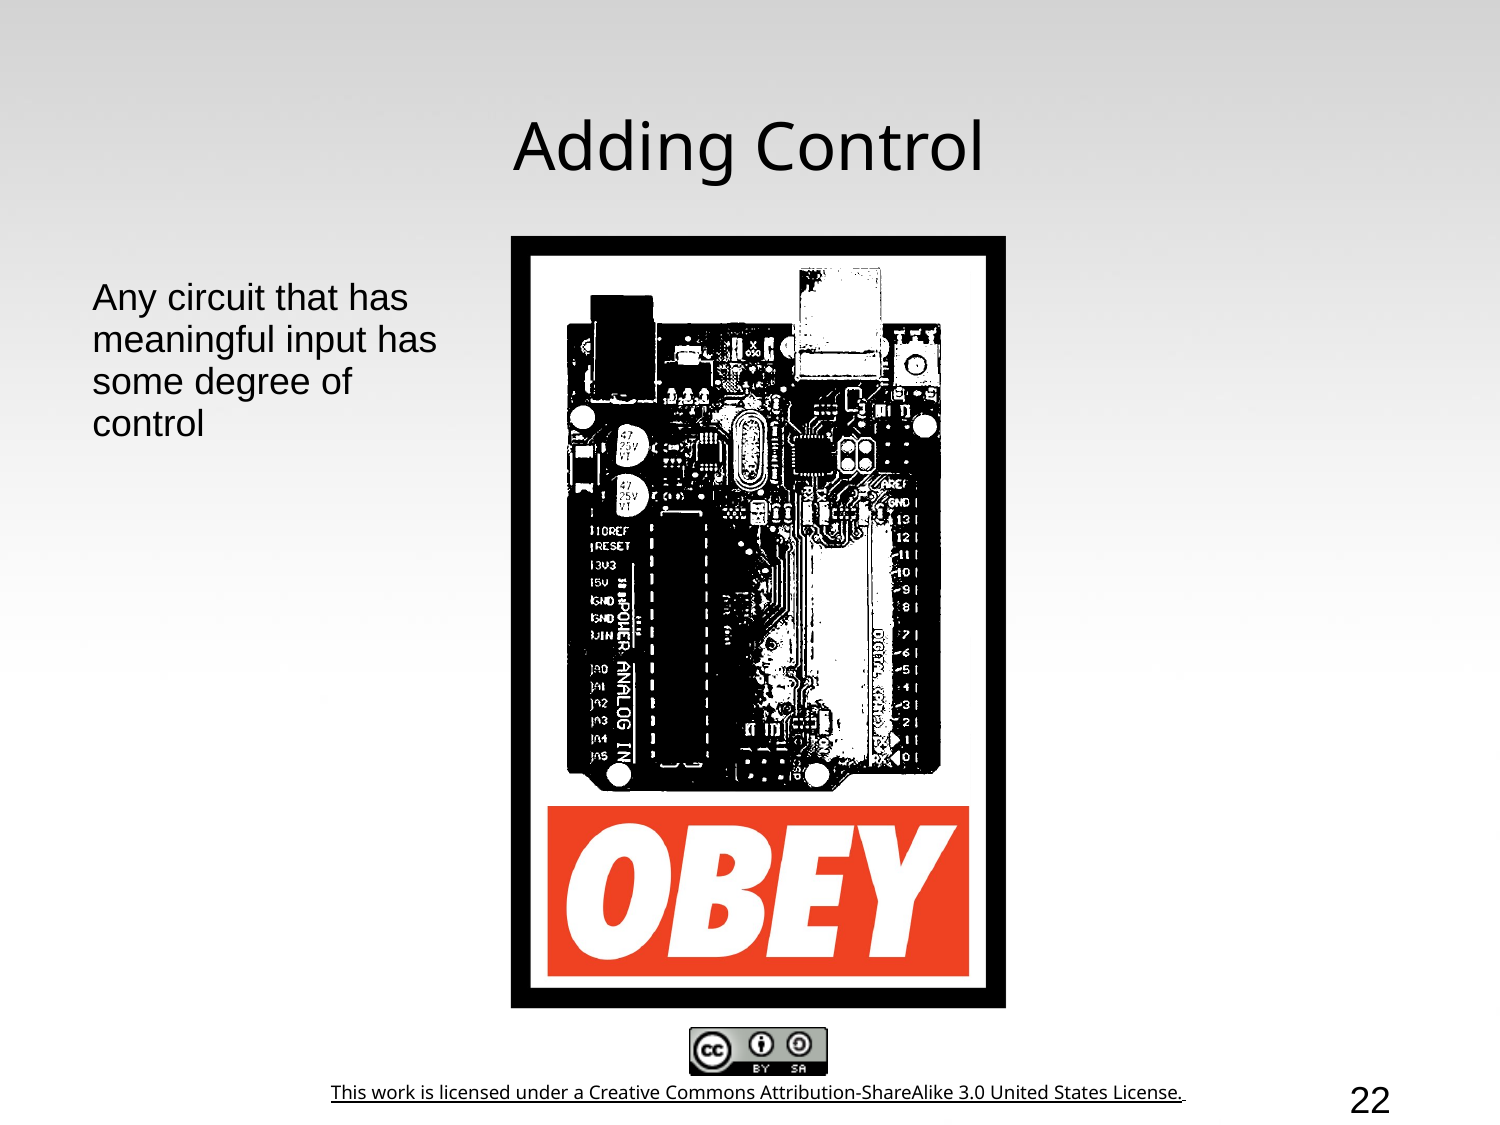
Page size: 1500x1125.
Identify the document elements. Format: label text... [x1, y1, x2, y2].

picture [0, 0, 1500, 1125]
text_box Any circuit that has meaningful input has some degree of control [77, 269, 483, 570]
title Adding Control [112, 49, 1388, 238]
